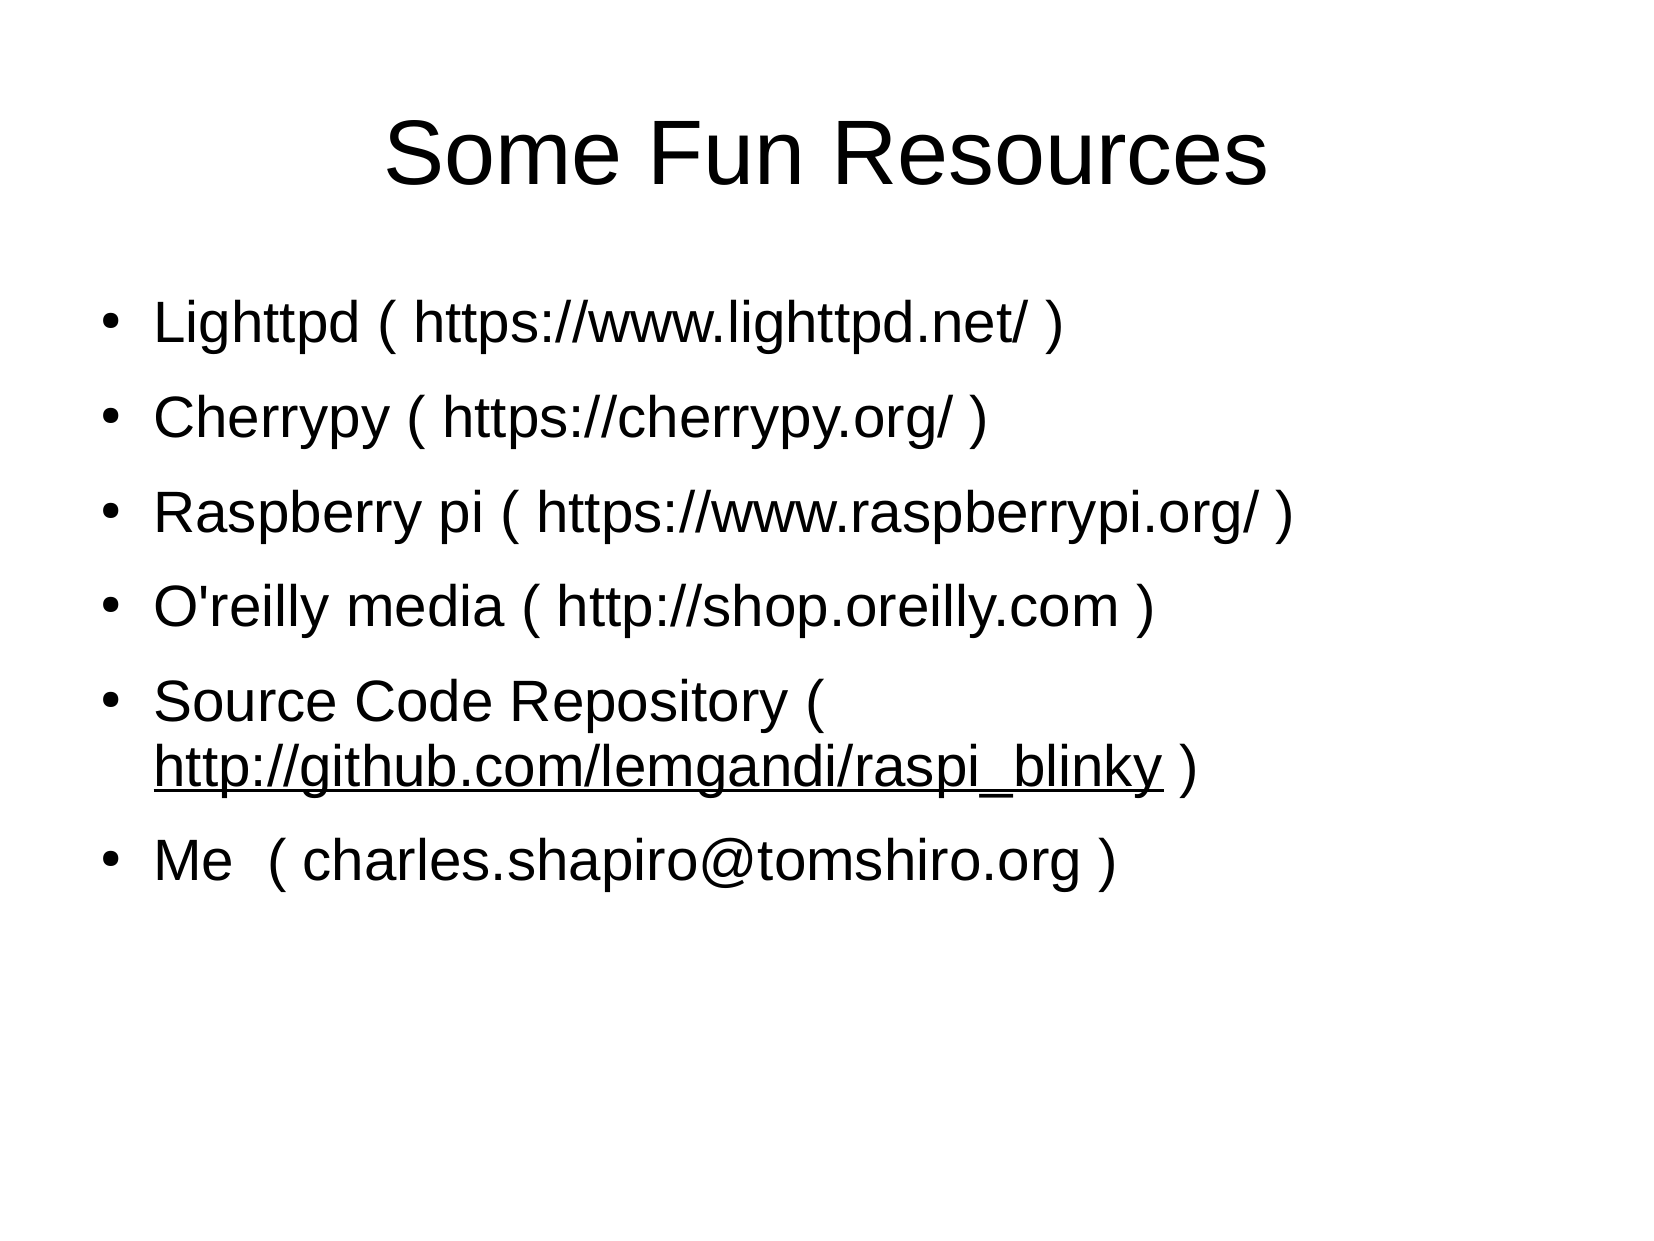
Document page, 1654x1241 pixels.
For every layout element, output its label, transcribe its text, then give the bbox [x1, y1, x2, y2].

list Lighttpd ( https://www.lighttpd.net/ ) Cherrypy ( https://cherrypy.org/ ) Raspberry pi ( https://www.raspberrypi.org/ ) O'reilly media ( http://shop.oreilly.com ) Source Code Repository ( http://github.com/lemgandi/raspi_blinky ) Me ( charles.shapiro@tomshiro.org ) [82, 290, 1538, 1010]
title Some Fun Resources [82, 49, 1571, 257]
